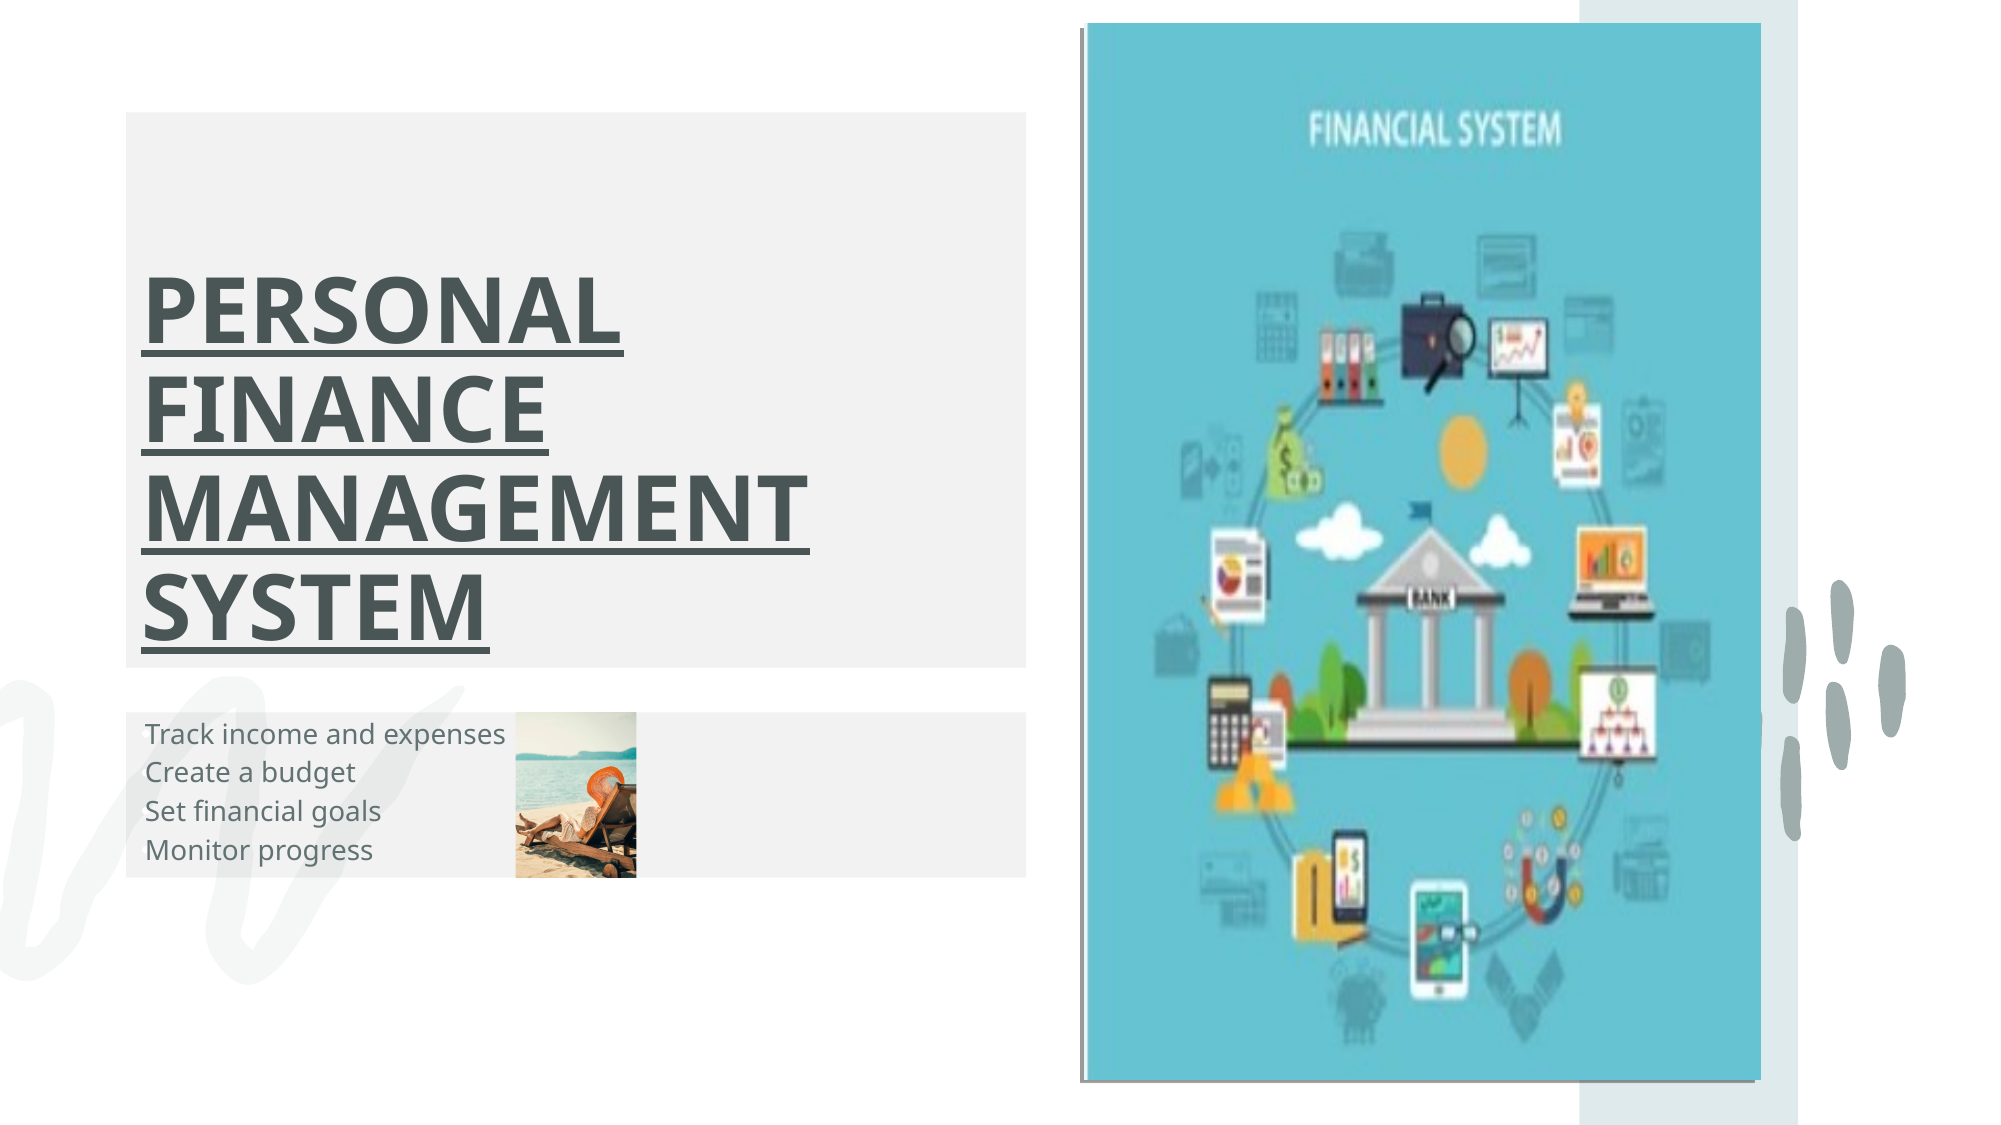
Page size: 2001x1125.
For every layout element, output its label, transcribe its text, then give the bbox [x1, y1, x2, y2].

picture [1084, 23, 1761, 1080]
list Track income and expenses Create a budget Set financial goals Monitor progress [126, 495, 1027, 941]
title Personal finance management system [126, 112, 1027, 361]
